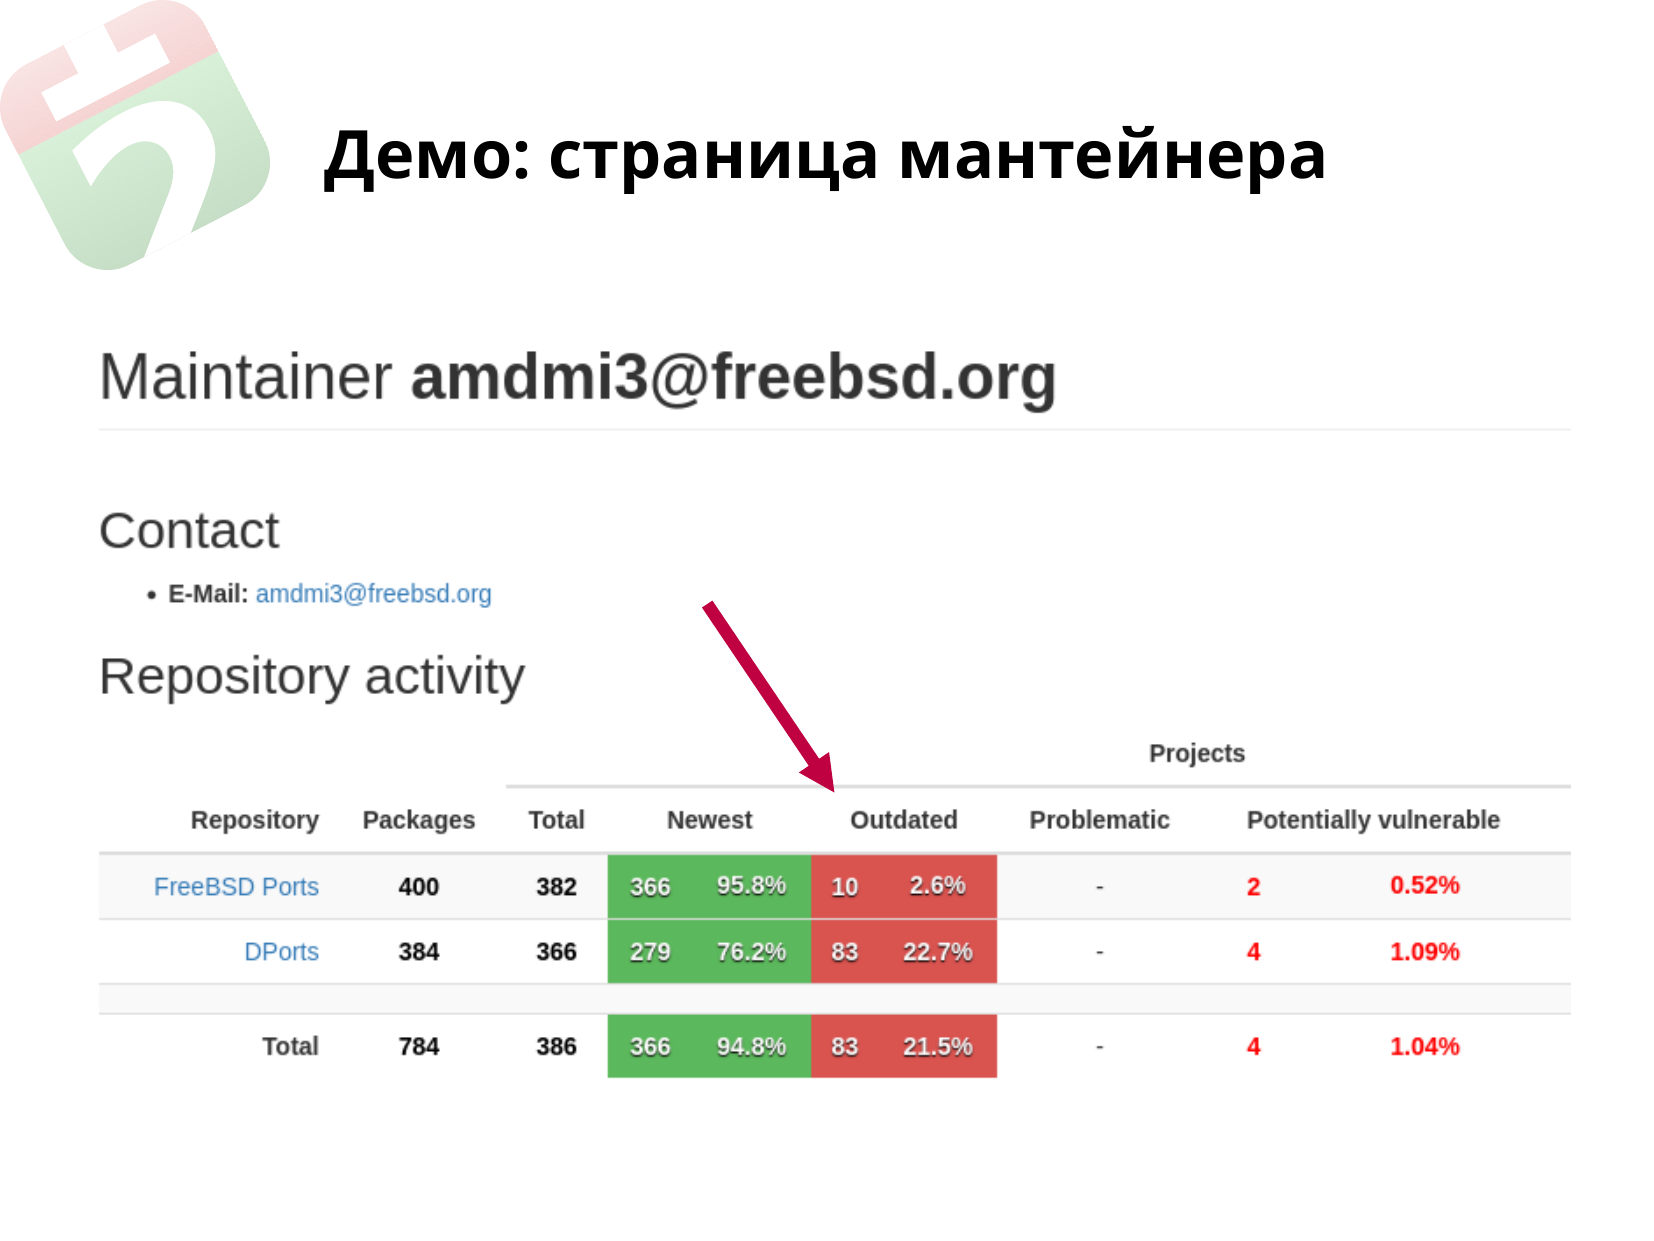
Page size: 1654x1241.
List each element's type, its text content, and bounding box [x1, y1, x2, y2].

title Демо: страница мантейнера [82, 49, 1571, 257]
picture [82, 289, 1571, 1155]
